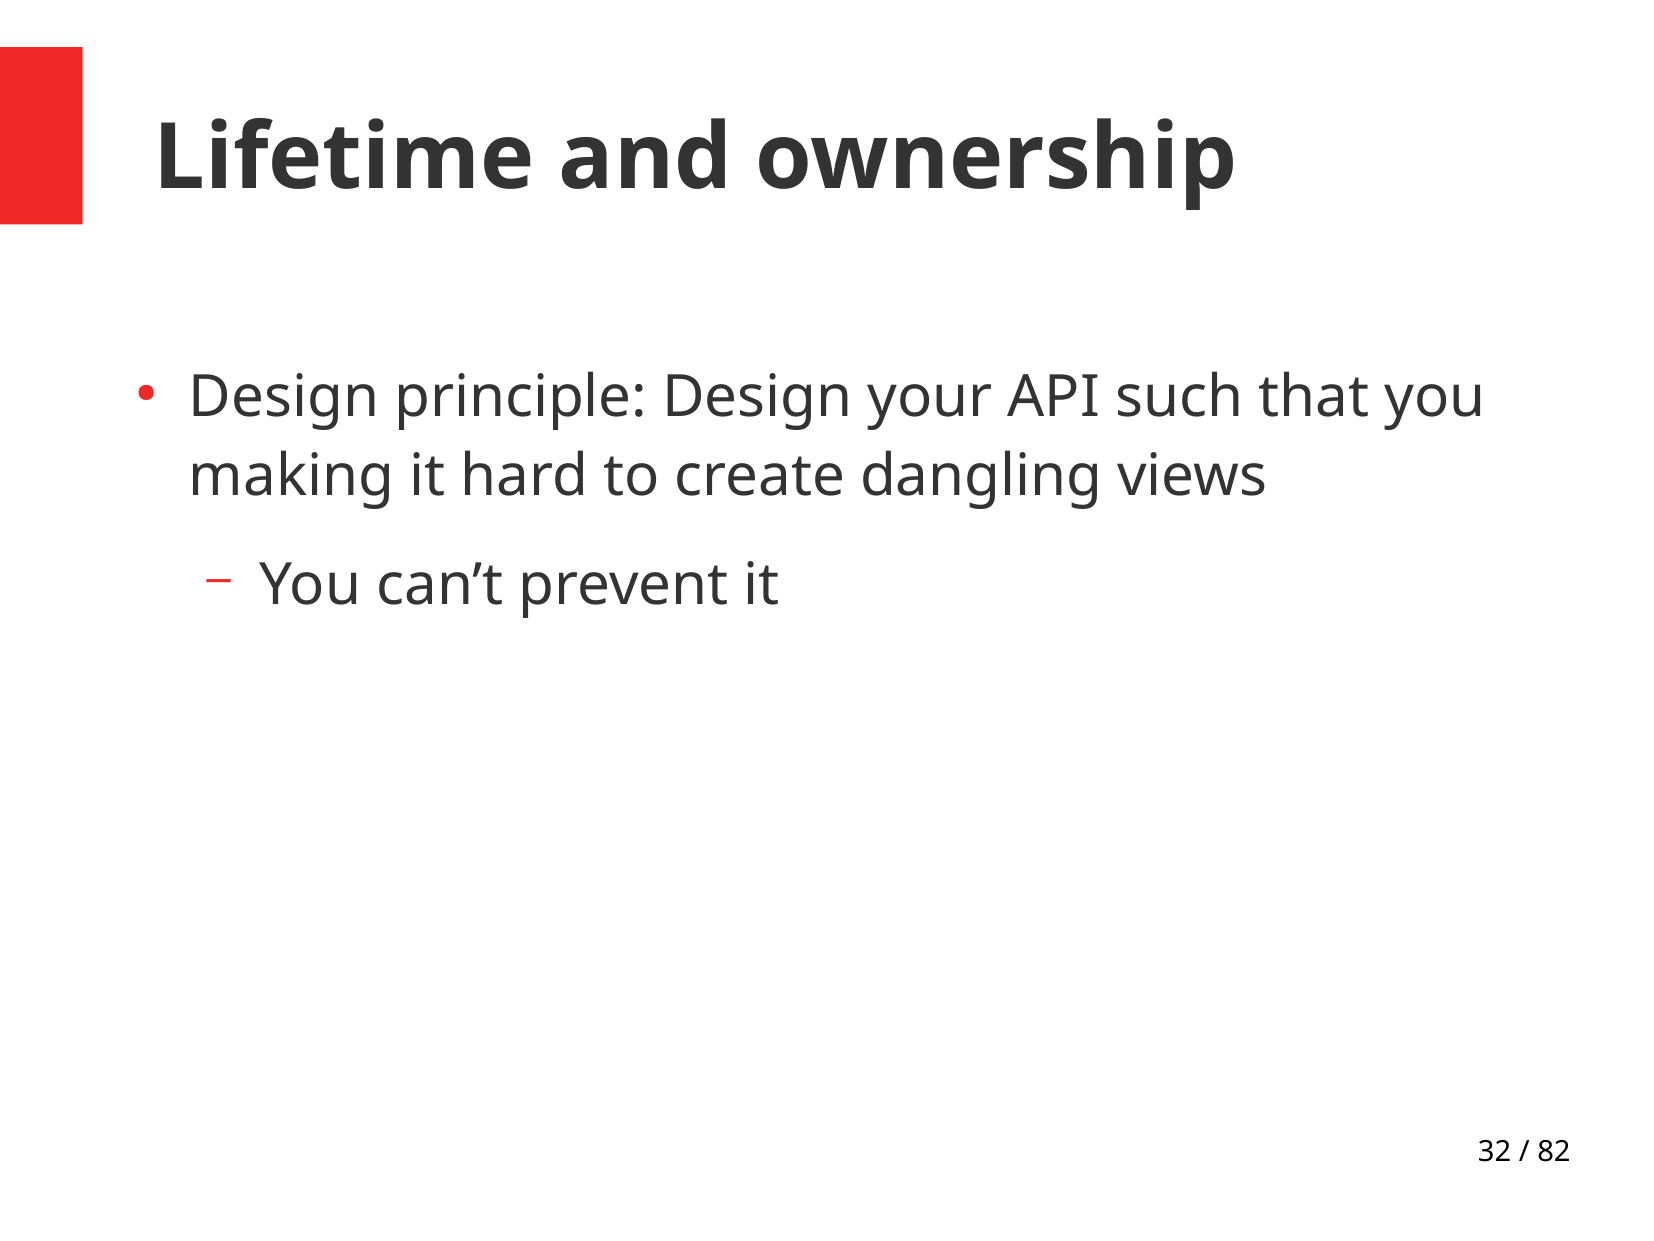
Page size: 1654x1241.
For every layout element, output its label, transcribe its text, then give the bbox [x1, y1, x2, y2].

title Lifetime and ownership [118, 49, 1571, 257]
list Design principle: Design your API such that you making it hard to create dangling views You can’t prevent it [118, 354, 1536, 1074]
